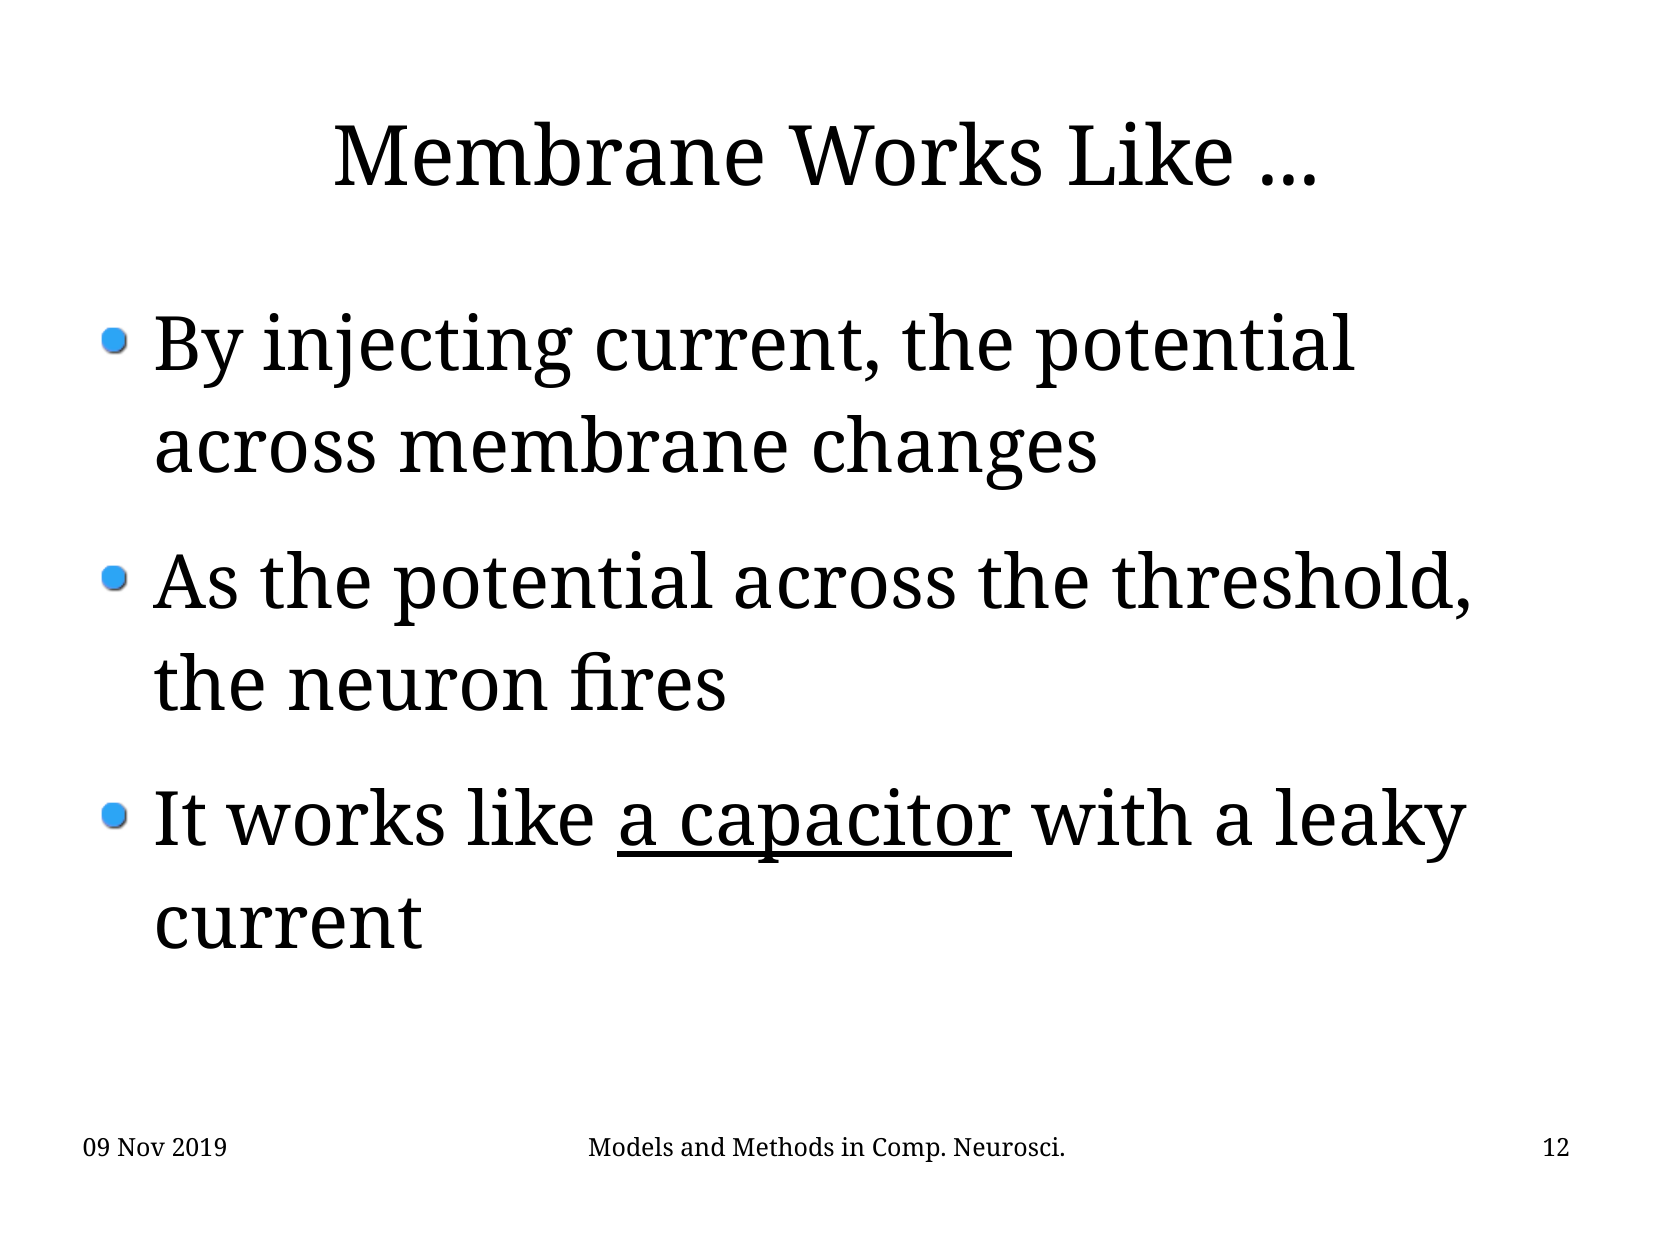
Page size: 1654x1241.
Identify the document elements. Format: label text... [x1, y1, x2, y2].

title Membrane Works Like ... [82, 49, 1571, 257]
list By injecting current, the potential across membrane changes As the potential across the threshold, the neuron fires It works like a capacitor with a leaky current [82, 290, 1571, 1010]
